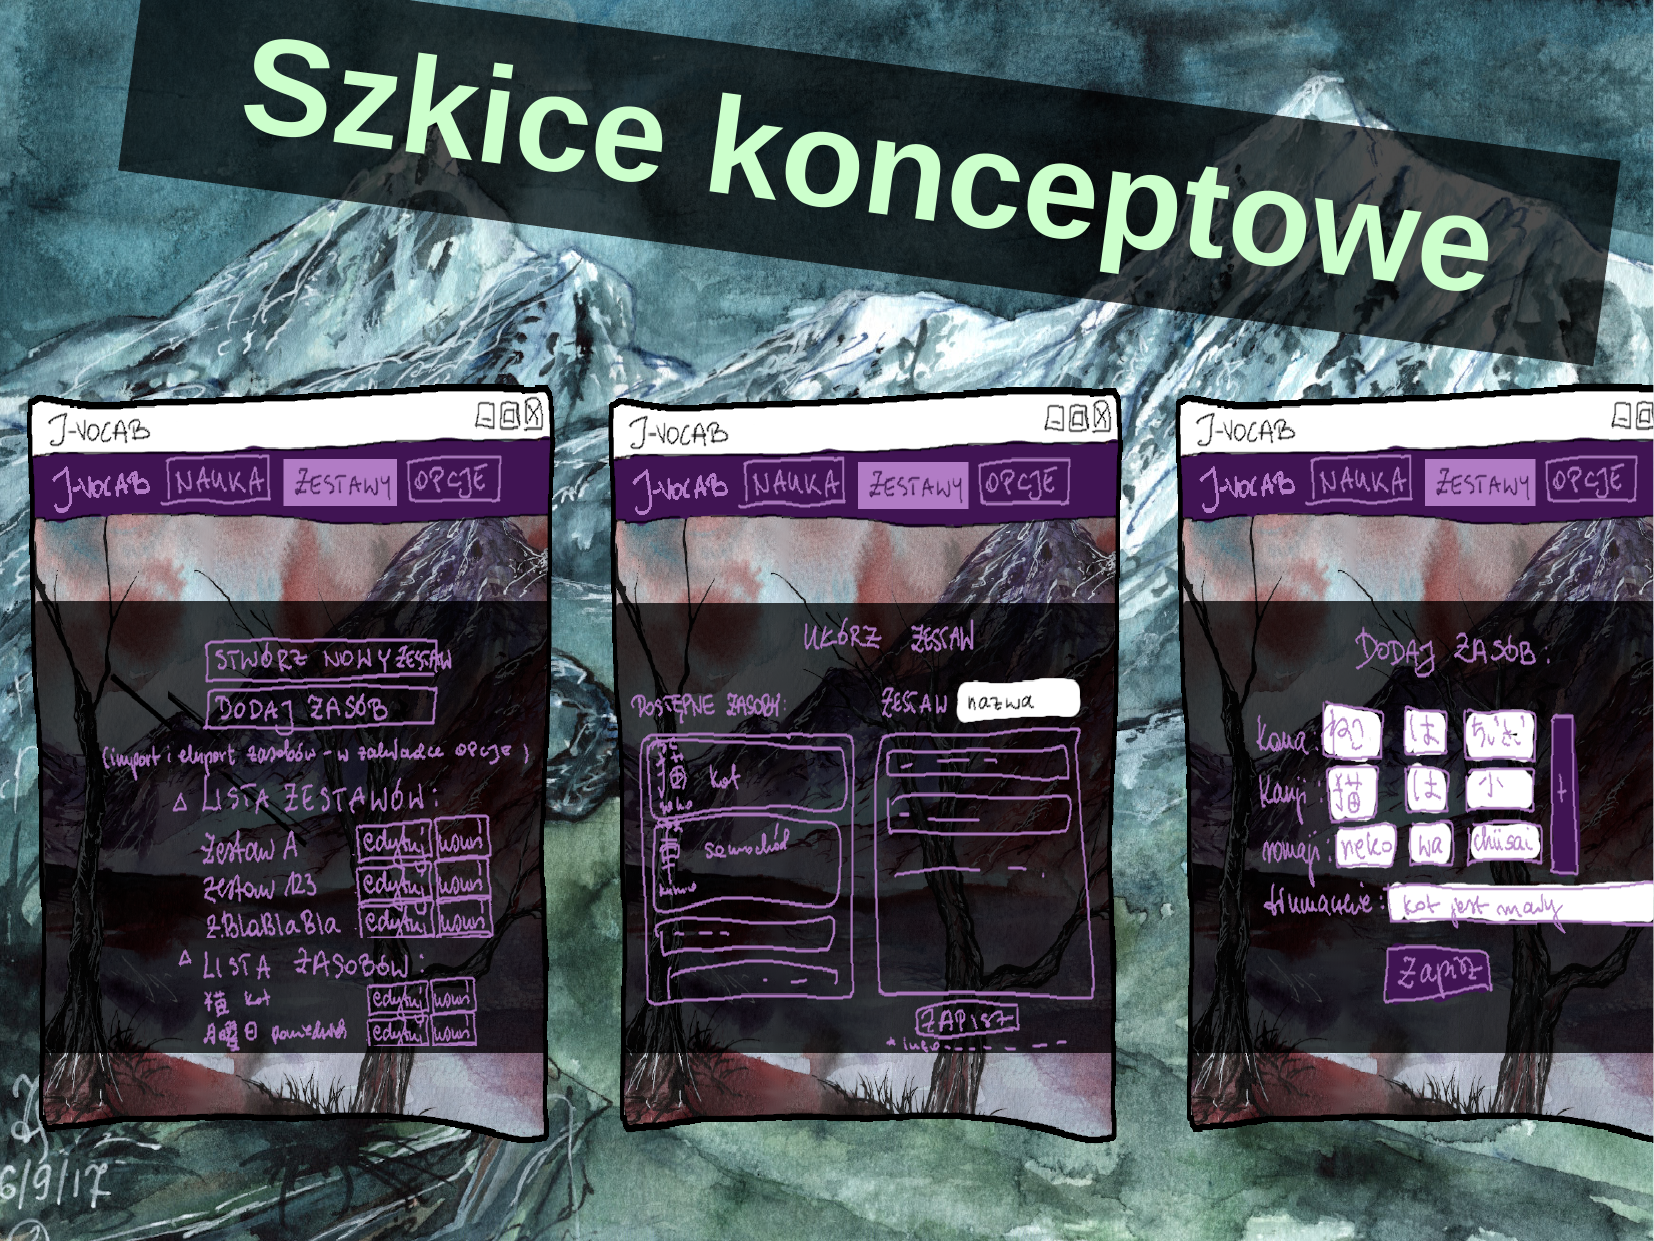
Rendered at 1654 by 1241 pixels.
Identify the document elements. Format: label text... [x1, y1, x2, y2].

title Szkice konceptowe [118, 0, 1621, 366]
picture [0, 0, 1654, 1241]
